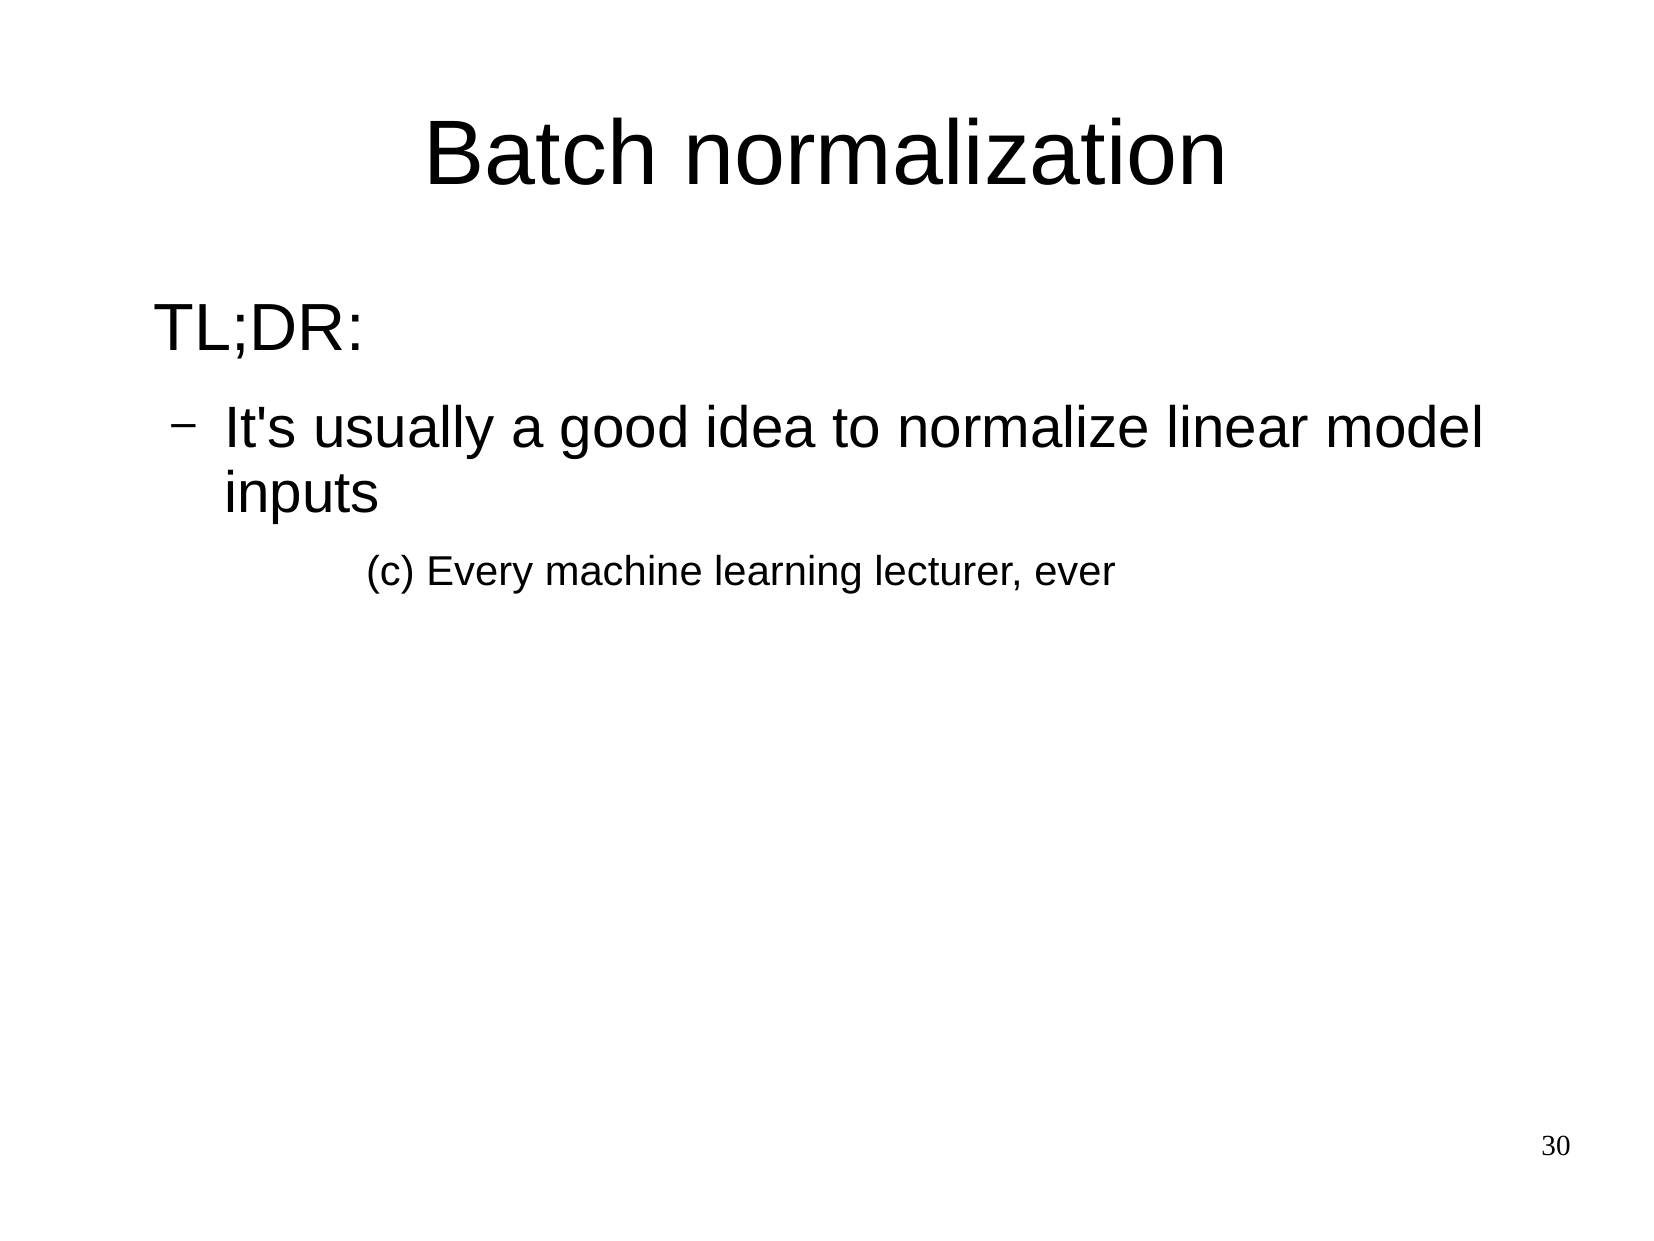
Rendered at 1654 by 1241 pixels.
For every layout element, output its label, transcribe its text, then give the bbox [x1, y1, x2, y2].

title Batch normalization [82, 49, 1571, 257]
list TL;DR: It's usually a good idea to normalize linear model inputs (c) Every machine learning lecturer, ever [82, 290, 1571, 1010]
